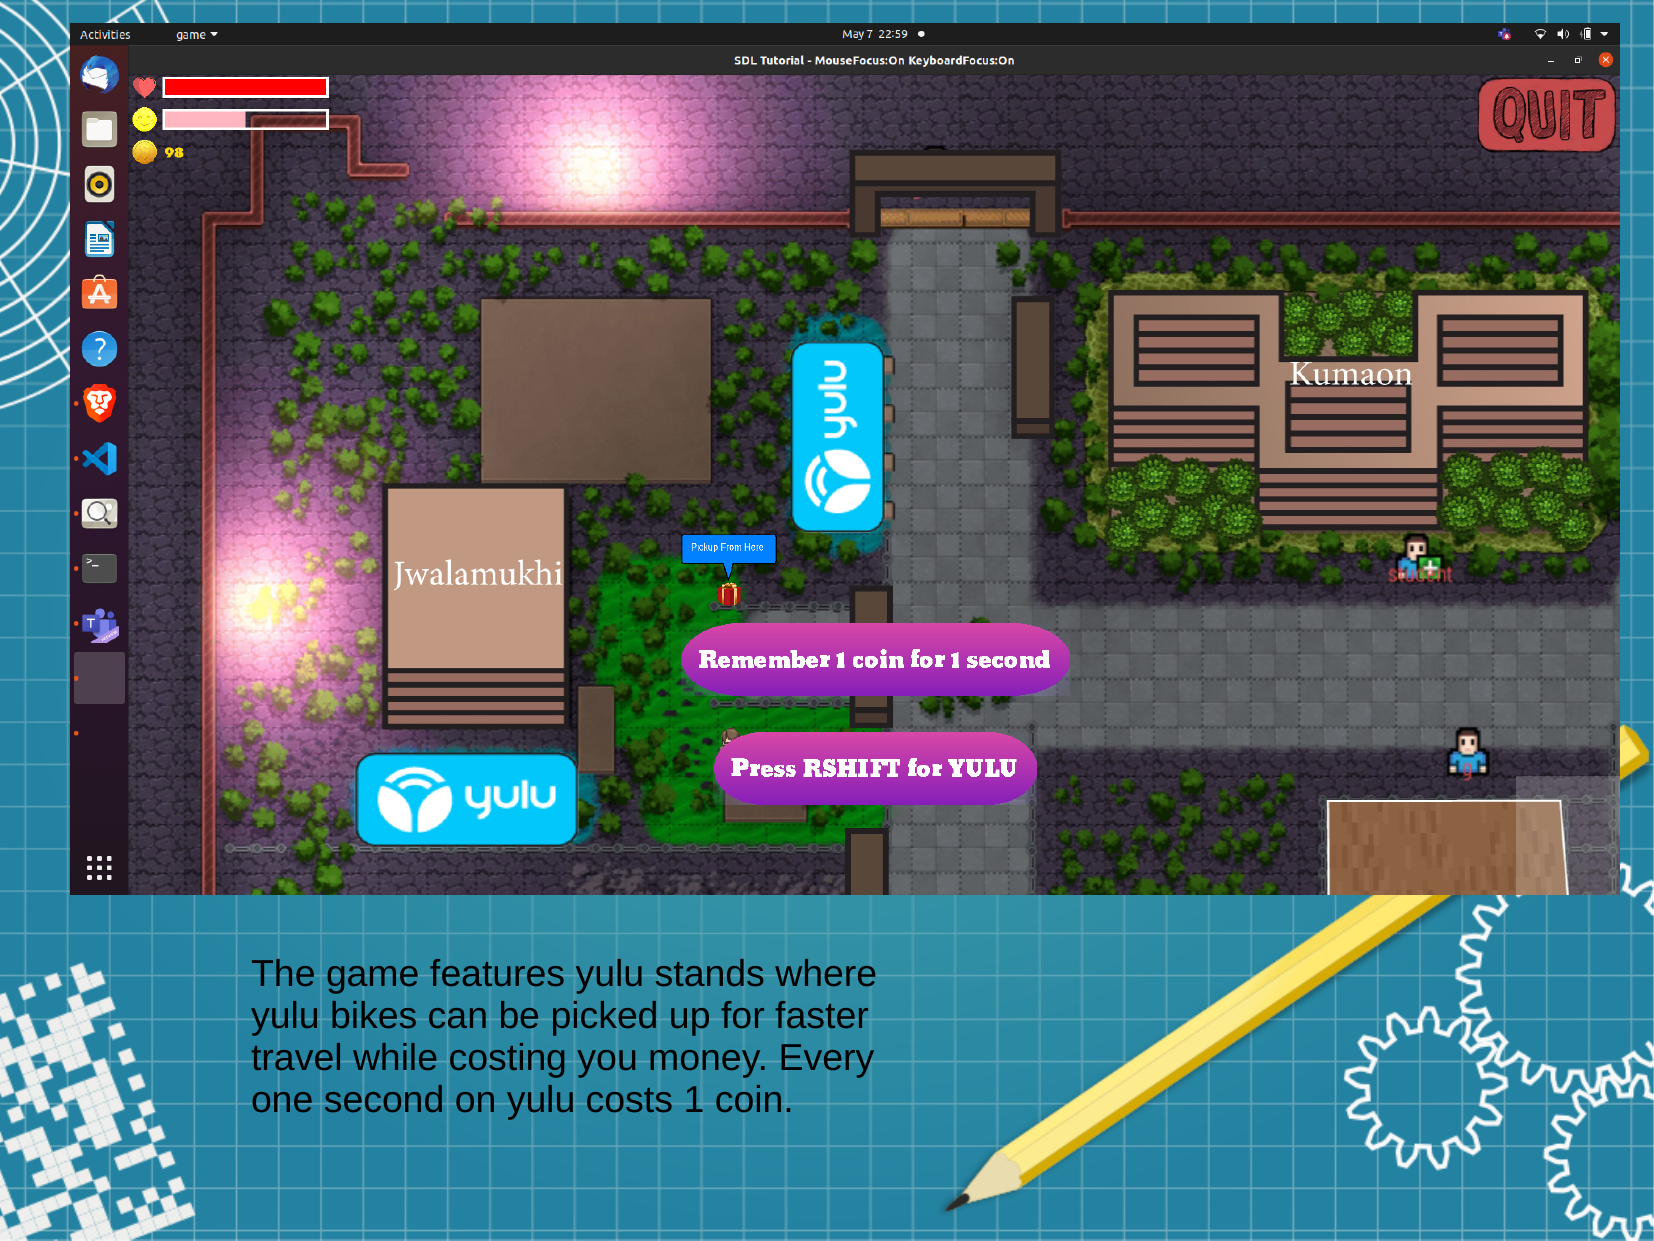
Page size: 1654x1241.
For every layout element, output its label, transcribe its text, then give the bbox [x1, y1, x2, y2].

picture [0, 0, 1654, 1241]
text_box The game features yulu stands where yulu bikes can be picked up for faster travel while costing you money. Every one second on yulu costs 1 coin. [236, 944, 945, 1128]
